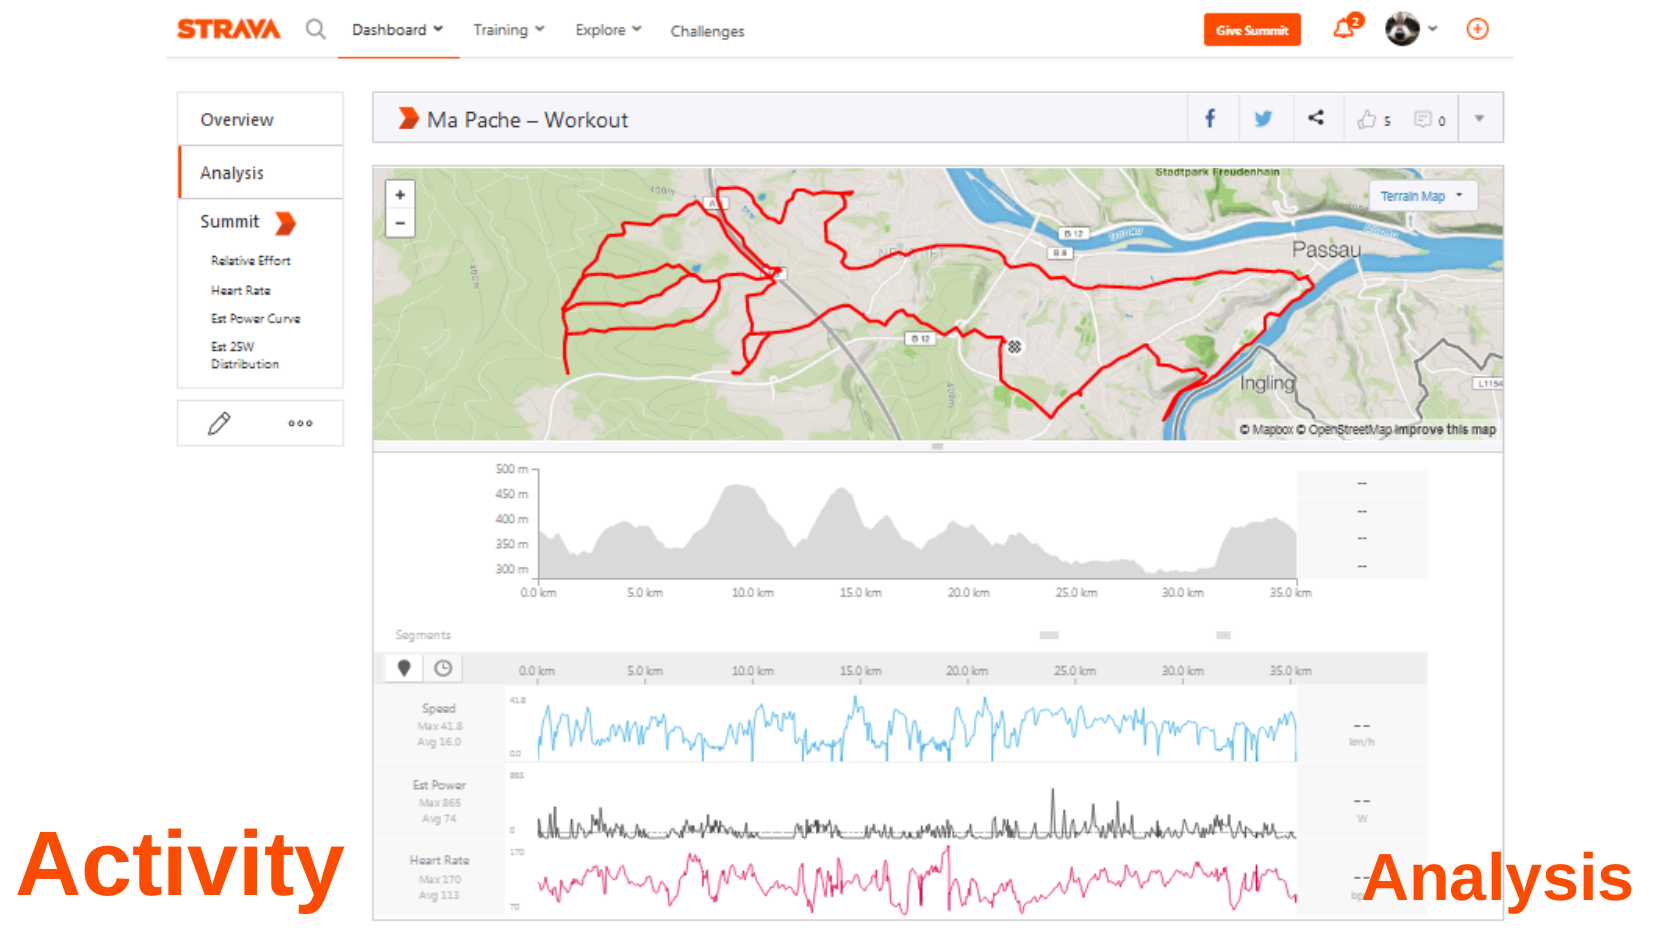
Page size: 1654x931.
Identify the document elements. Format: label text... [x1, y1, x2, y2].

title Activity [15, 780, 421, 916]
title Analysis [960, 615, 1636, 916]
picture [166, 4, 1514, 929]
